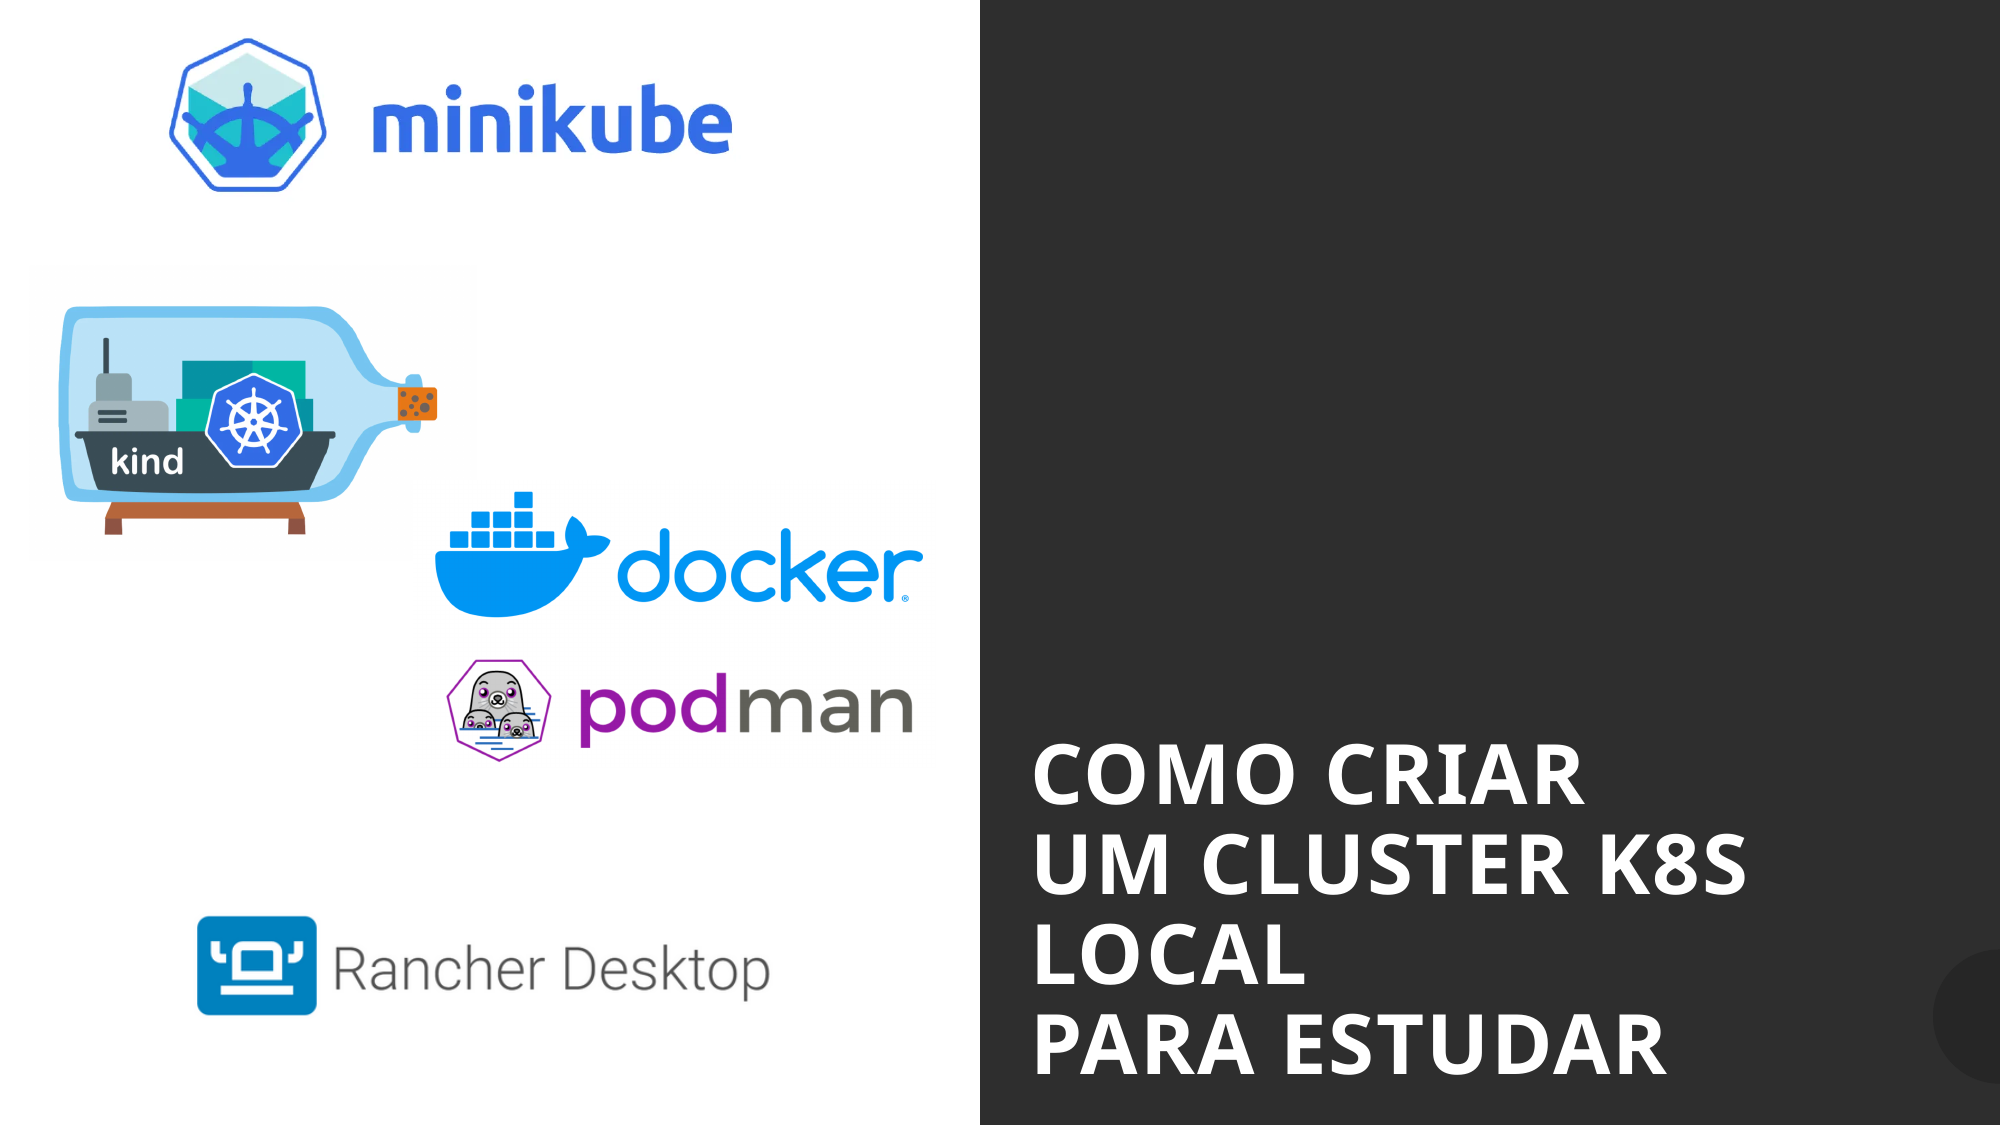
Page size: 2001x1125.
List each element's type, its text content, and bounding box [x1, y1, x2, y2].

picture [177, 885, 800, 1057]
text_box [0, 0, 2000, 1125]
picture [29, 265, 936, 768]
title COMO CRIAR UM CLUSTER K8S LOCAL PARA ESTUDAR [1030, 59, 1911, 1093]
picture [144, 29, 768, 207]
